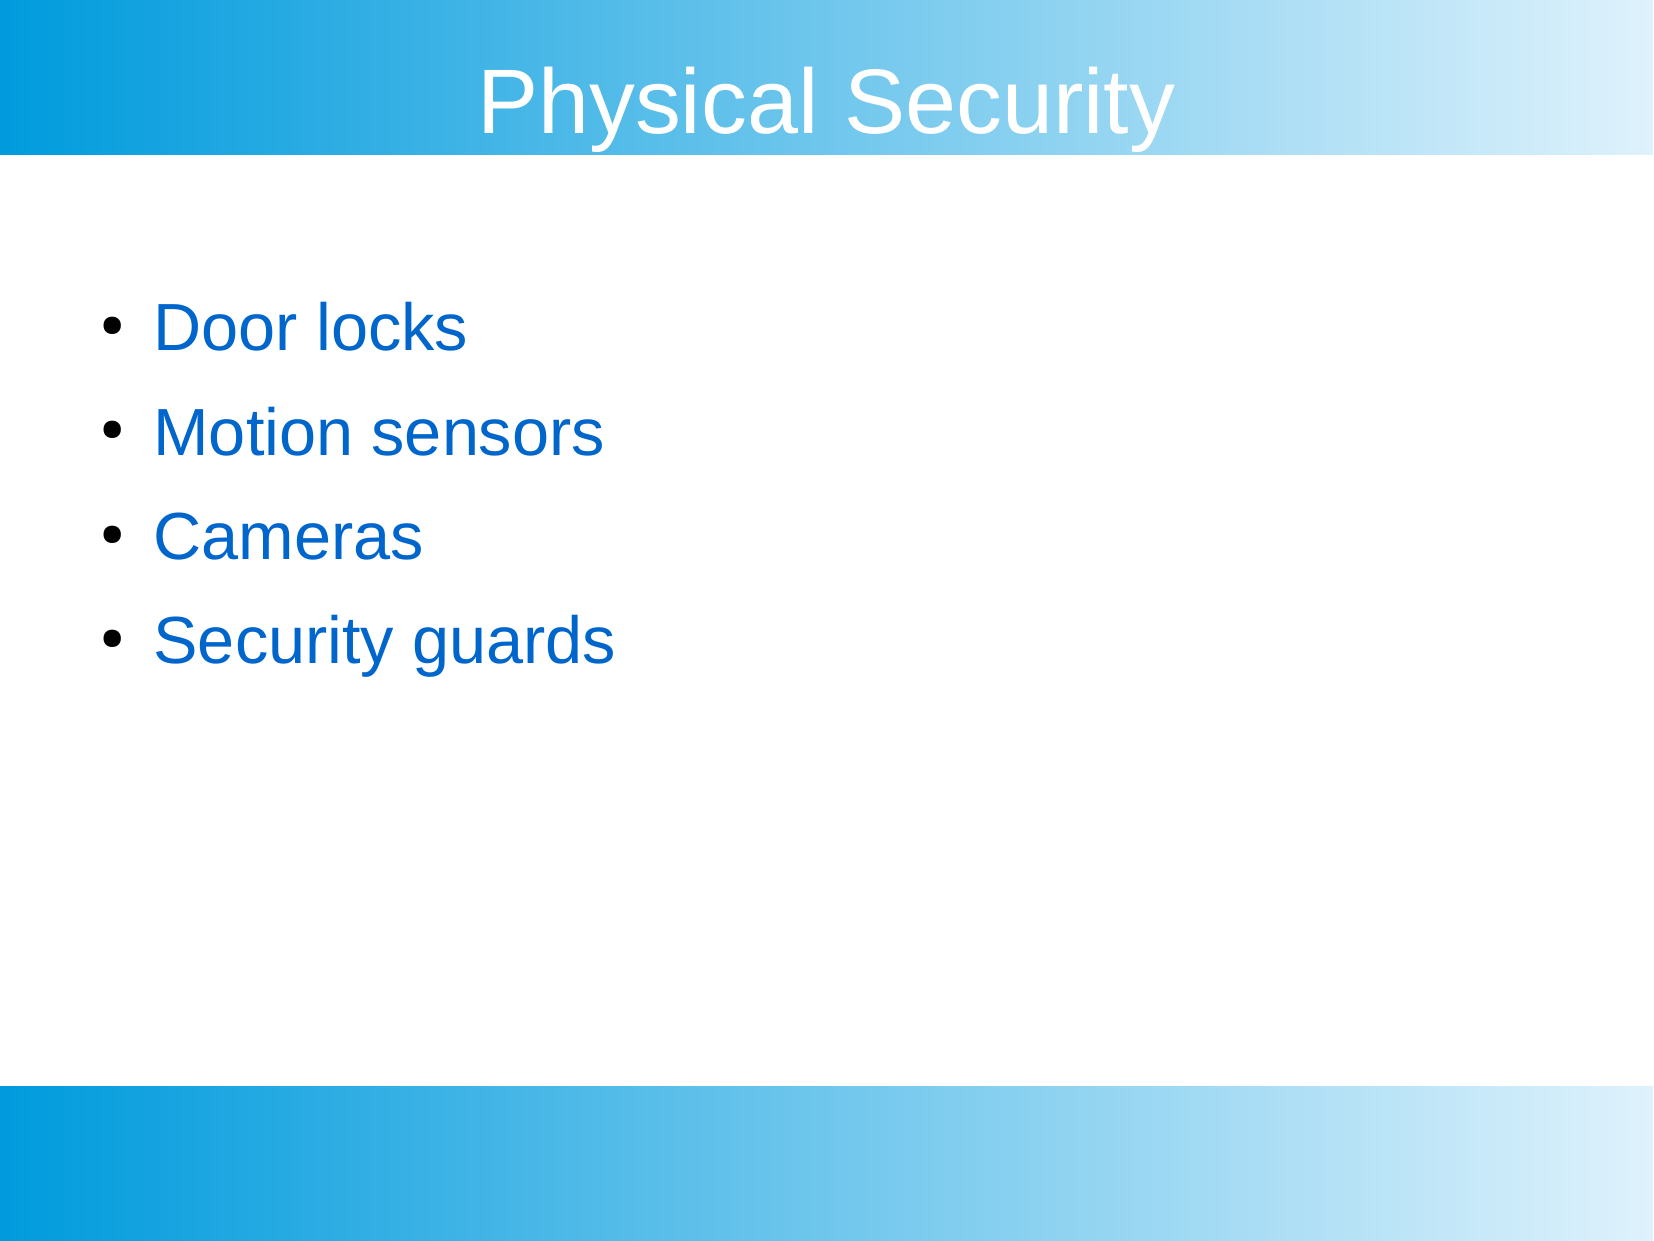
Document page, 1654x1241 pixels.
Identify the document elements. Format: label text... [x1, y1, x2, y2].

list Door locks Motion sensors Cameras Security guards [82, 290, 1571, 1010]
title Physical Security [82, 49, 1571, 155]
